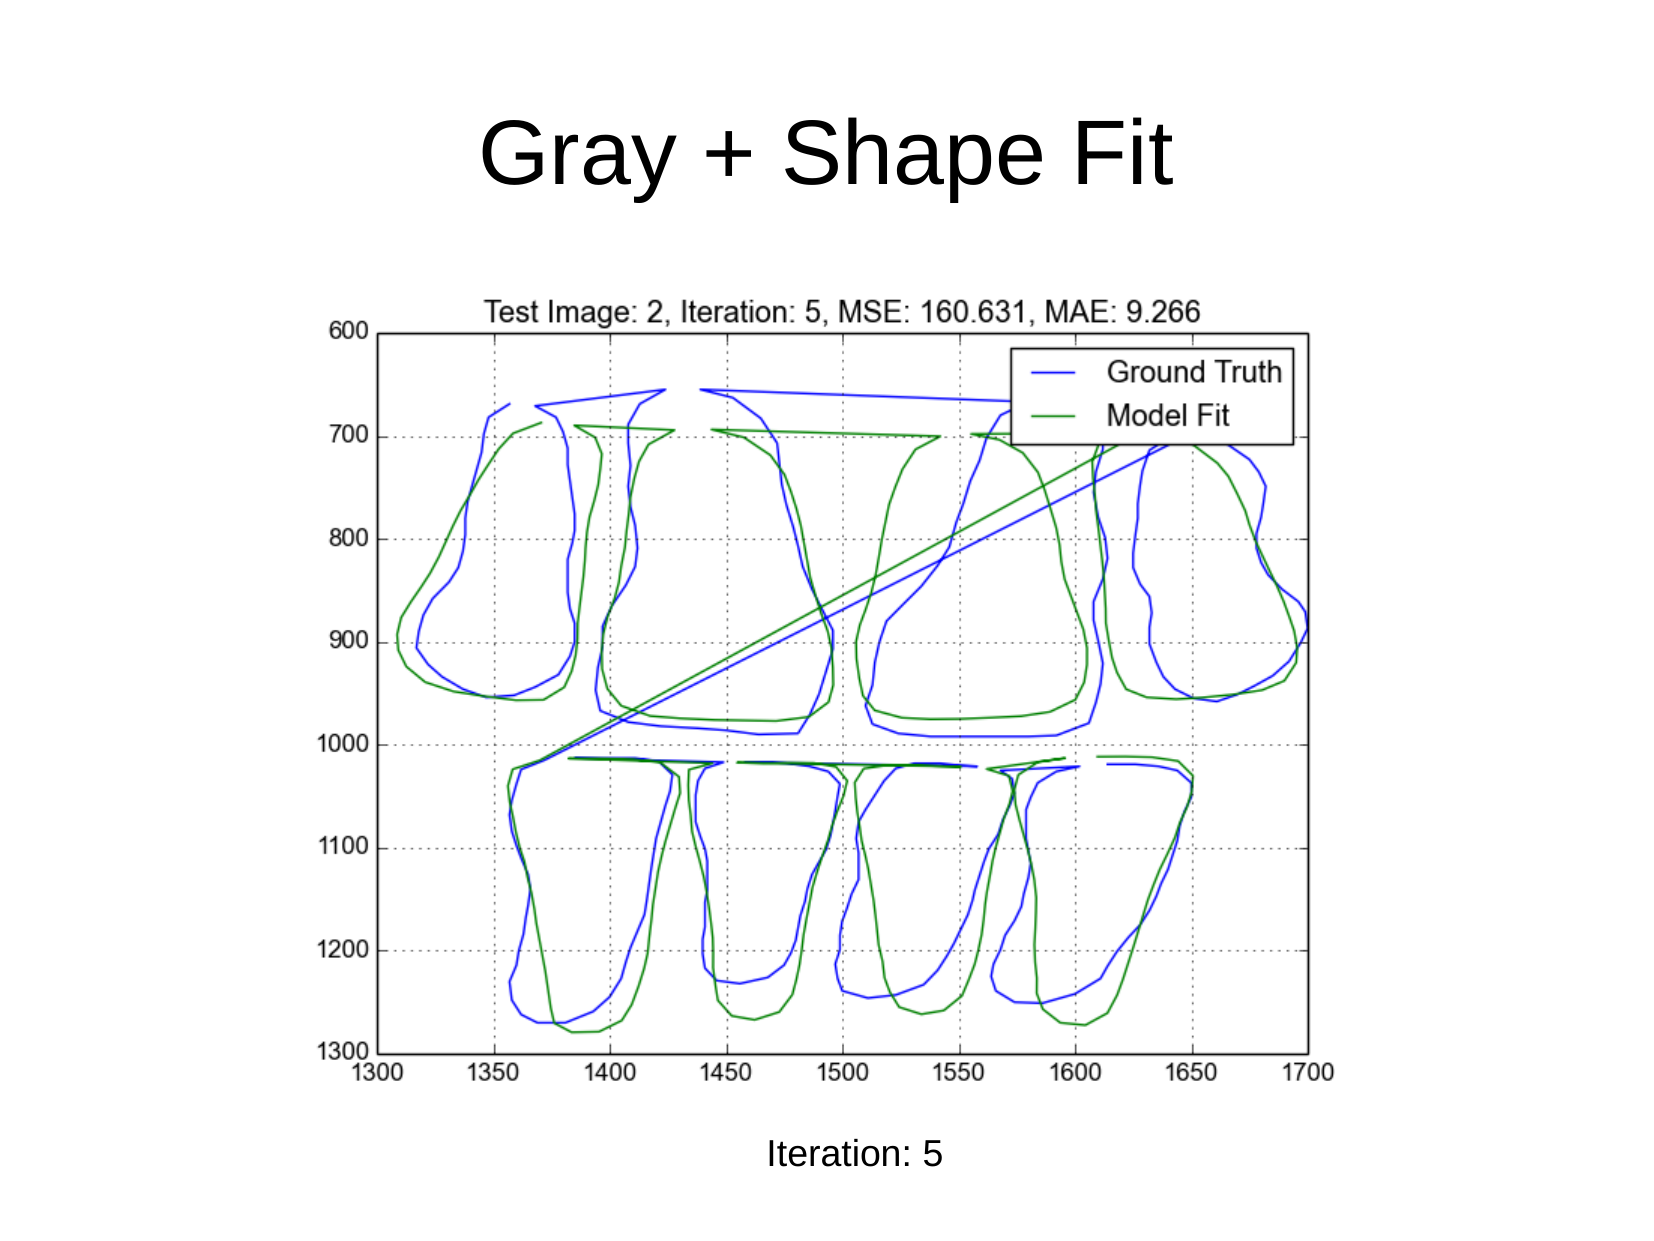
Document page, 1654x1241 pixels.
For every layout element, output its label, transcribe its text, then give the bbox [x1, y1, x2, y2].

picture [227, 243, 1428, 1144]
text_box Iteration: 5 [390, 1125, 1321, 1182]
title Gray + Shape Fit [82, 49, 1571, 257]
